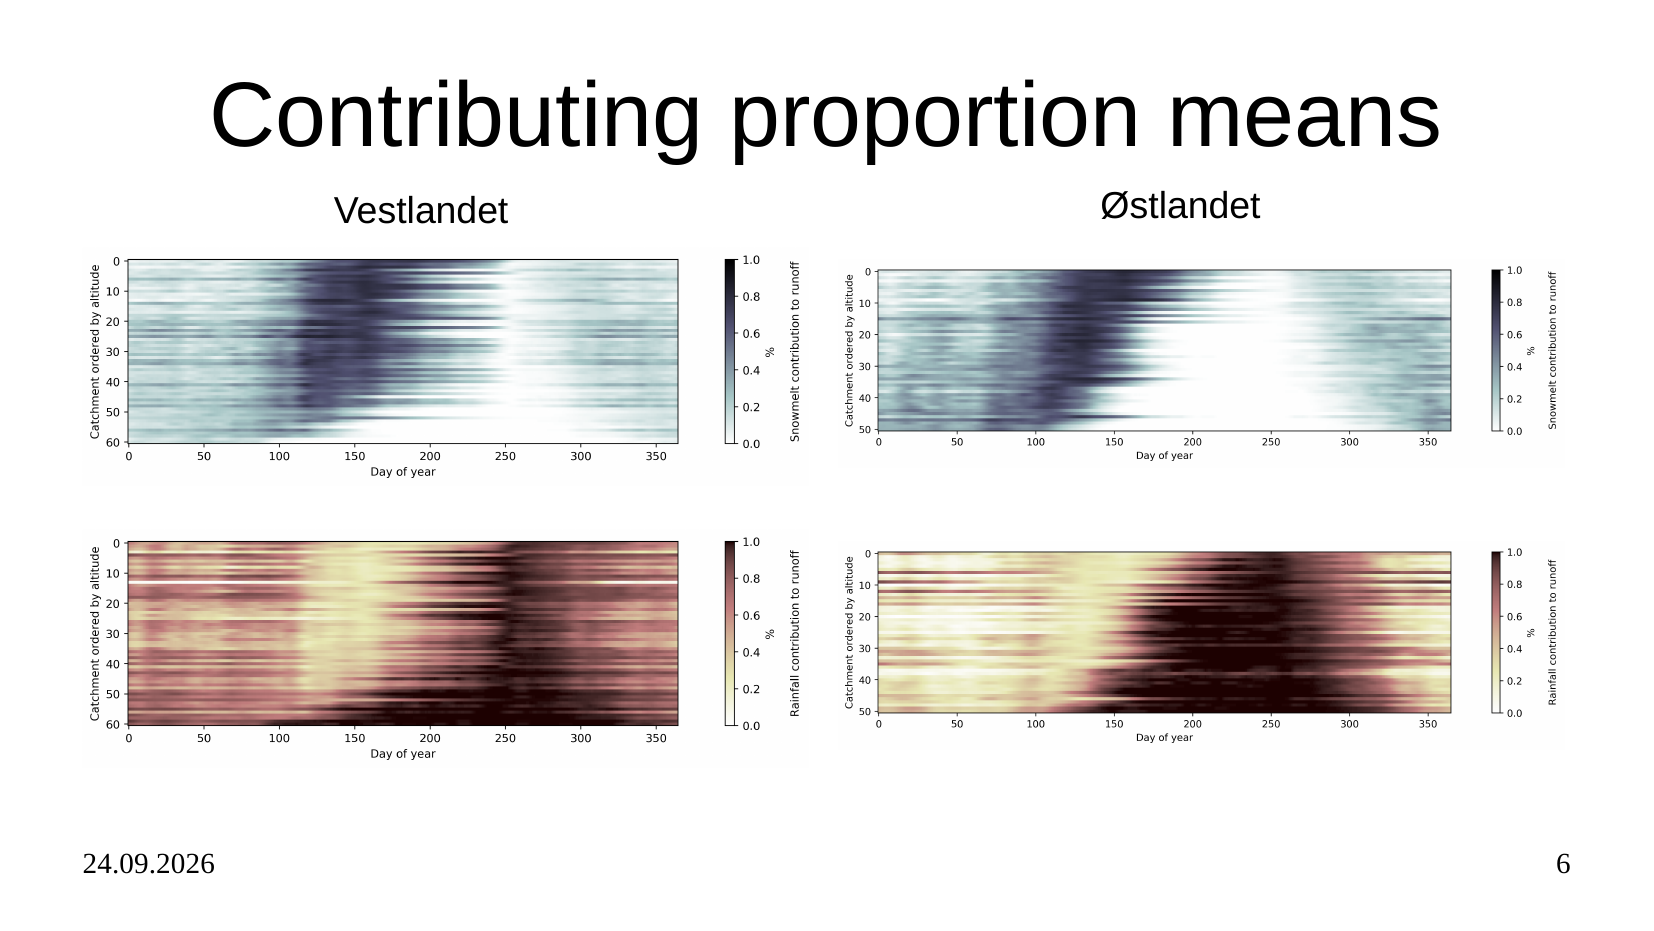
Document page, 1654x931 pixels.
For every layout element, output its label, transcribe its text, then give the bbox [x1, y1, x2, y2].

picture [838, 259, 1565, 468]
text_box Østlandet [1085, 177, 1276, 234]
picture [82, 529, 809, 768]
title Contributing proportion means [82, 37, 1571, 193]
picture [82, 247, 809, 486]
text_box Vestlandet [318, 182, 524, 240]
picture [838, 541, 1565, 750]
